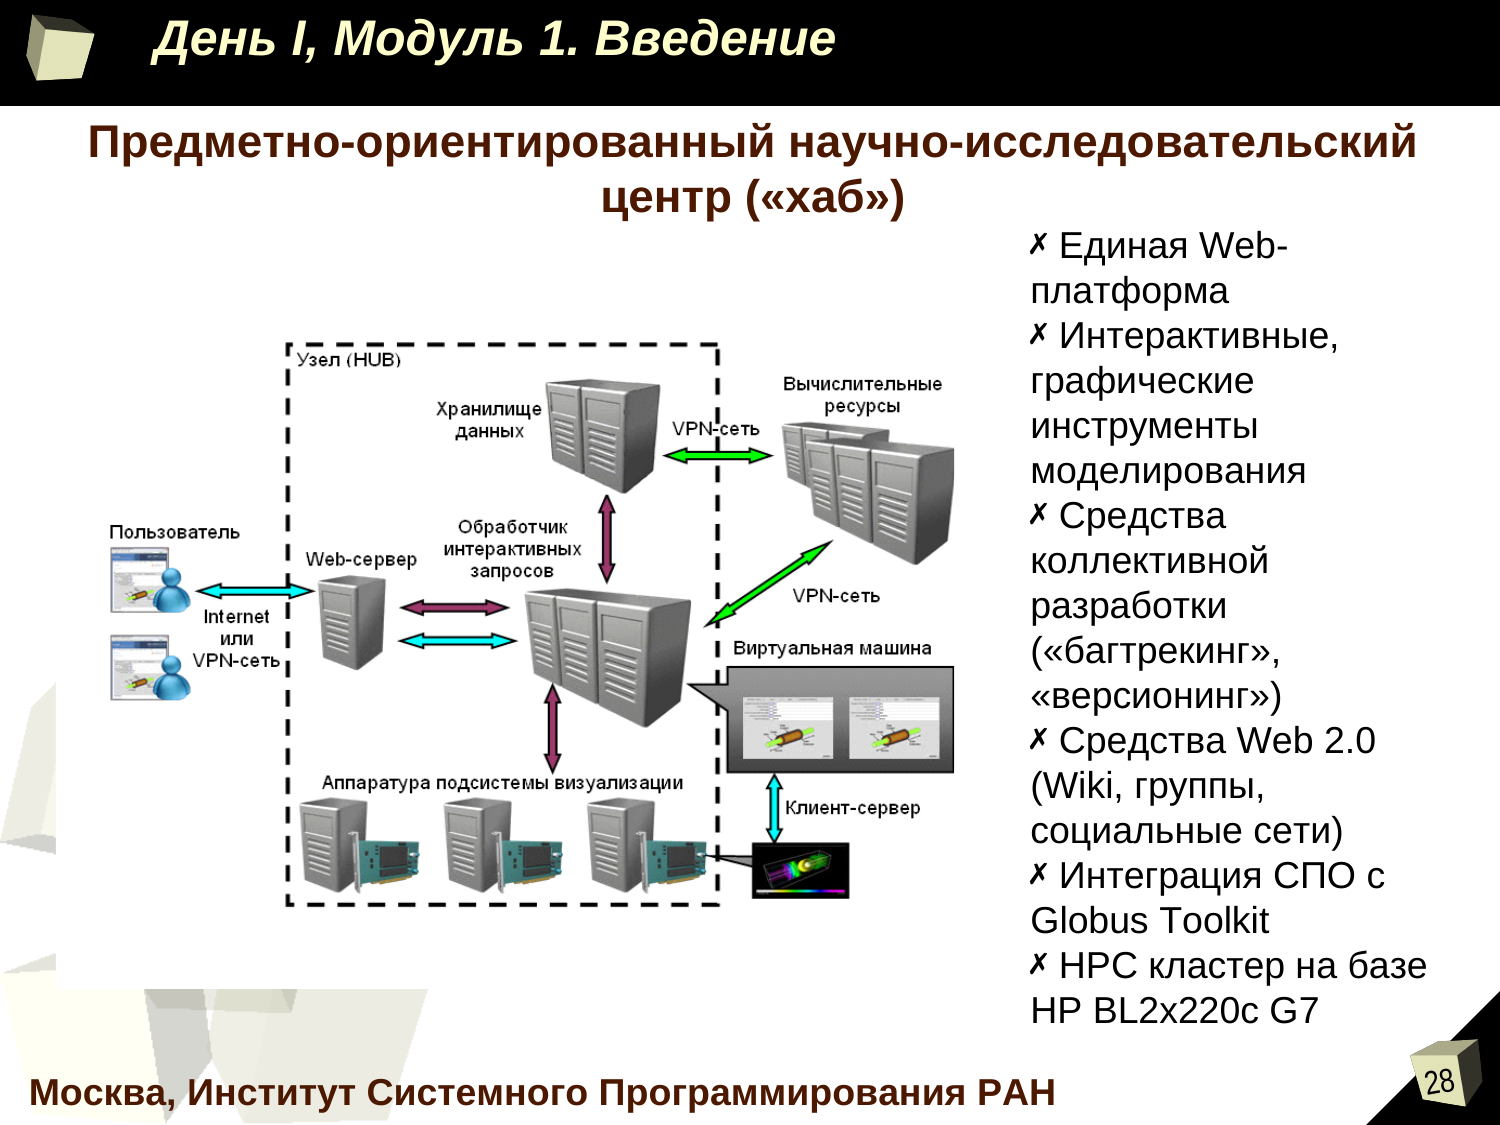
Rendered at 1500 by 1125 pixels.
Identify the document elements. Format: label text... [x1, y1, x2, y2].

text_box Единая Web-платформа Интерактивные, графические инструменты моделирования Средства коллективной разработки («багтрекинг», «версионинг») Средства Web 2.0 (Wiki, группы, социальные сети) Интеграция СПО с Globus Toolkit HPC кластер на базе HP BL2x220c G7 [1015, 213, 1489, 1039]
text_box Предметно-ориентированный научно-исследовательский центр («хаб») [5, 104, 1500, 230]
picture [0, 239, 955, 1125]
picture [423, 1088, 433, 1102]
